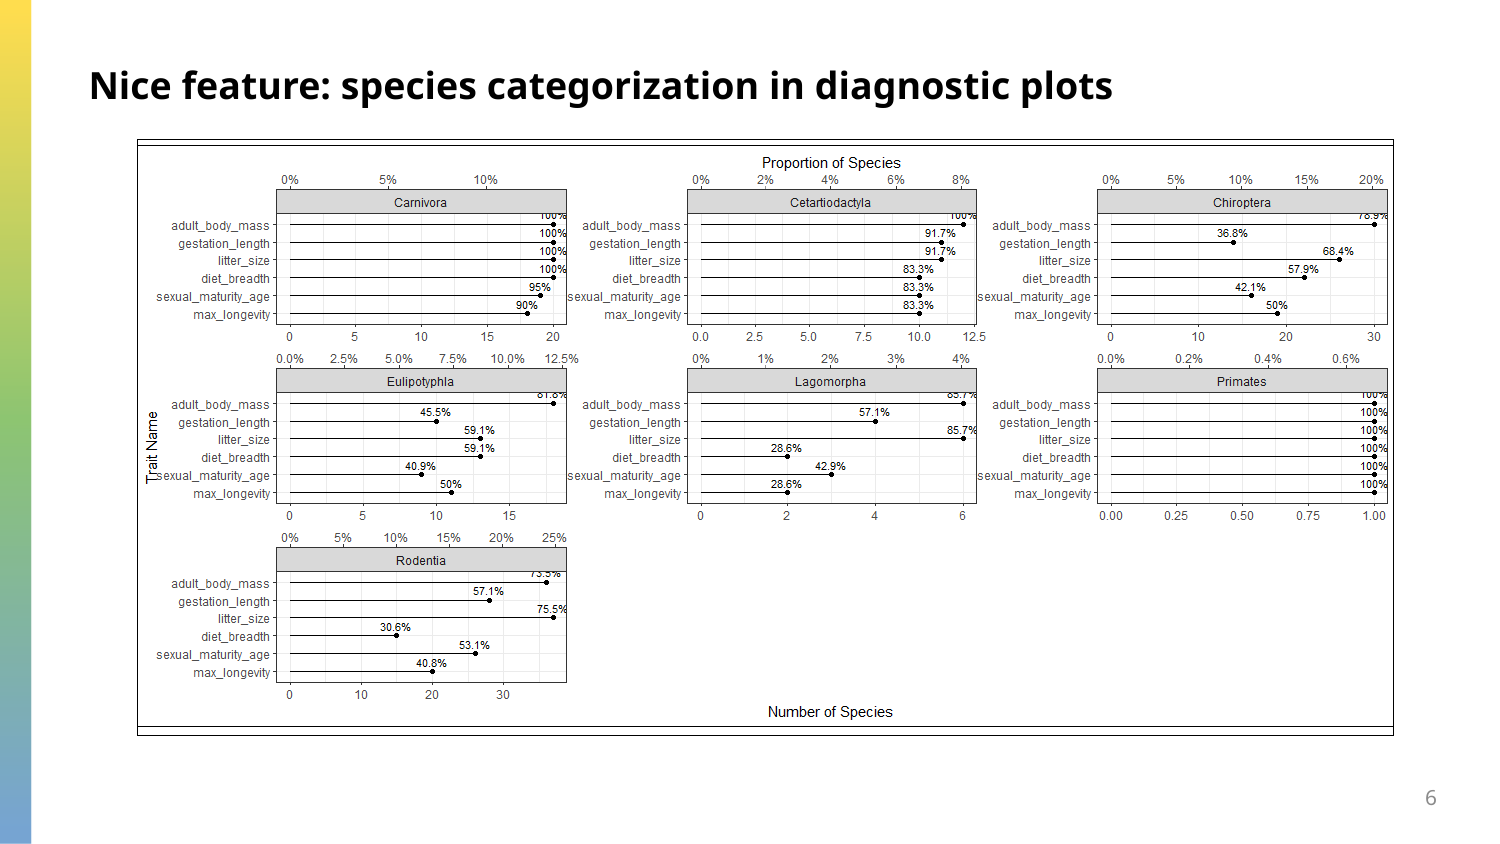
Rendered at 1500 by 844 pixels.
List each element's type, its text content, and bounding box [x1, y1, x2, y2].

list Nice feature: species categorization in diagnostic plots [88, 61, 1442, 157]
picture [0, 0, 1500, 844]
